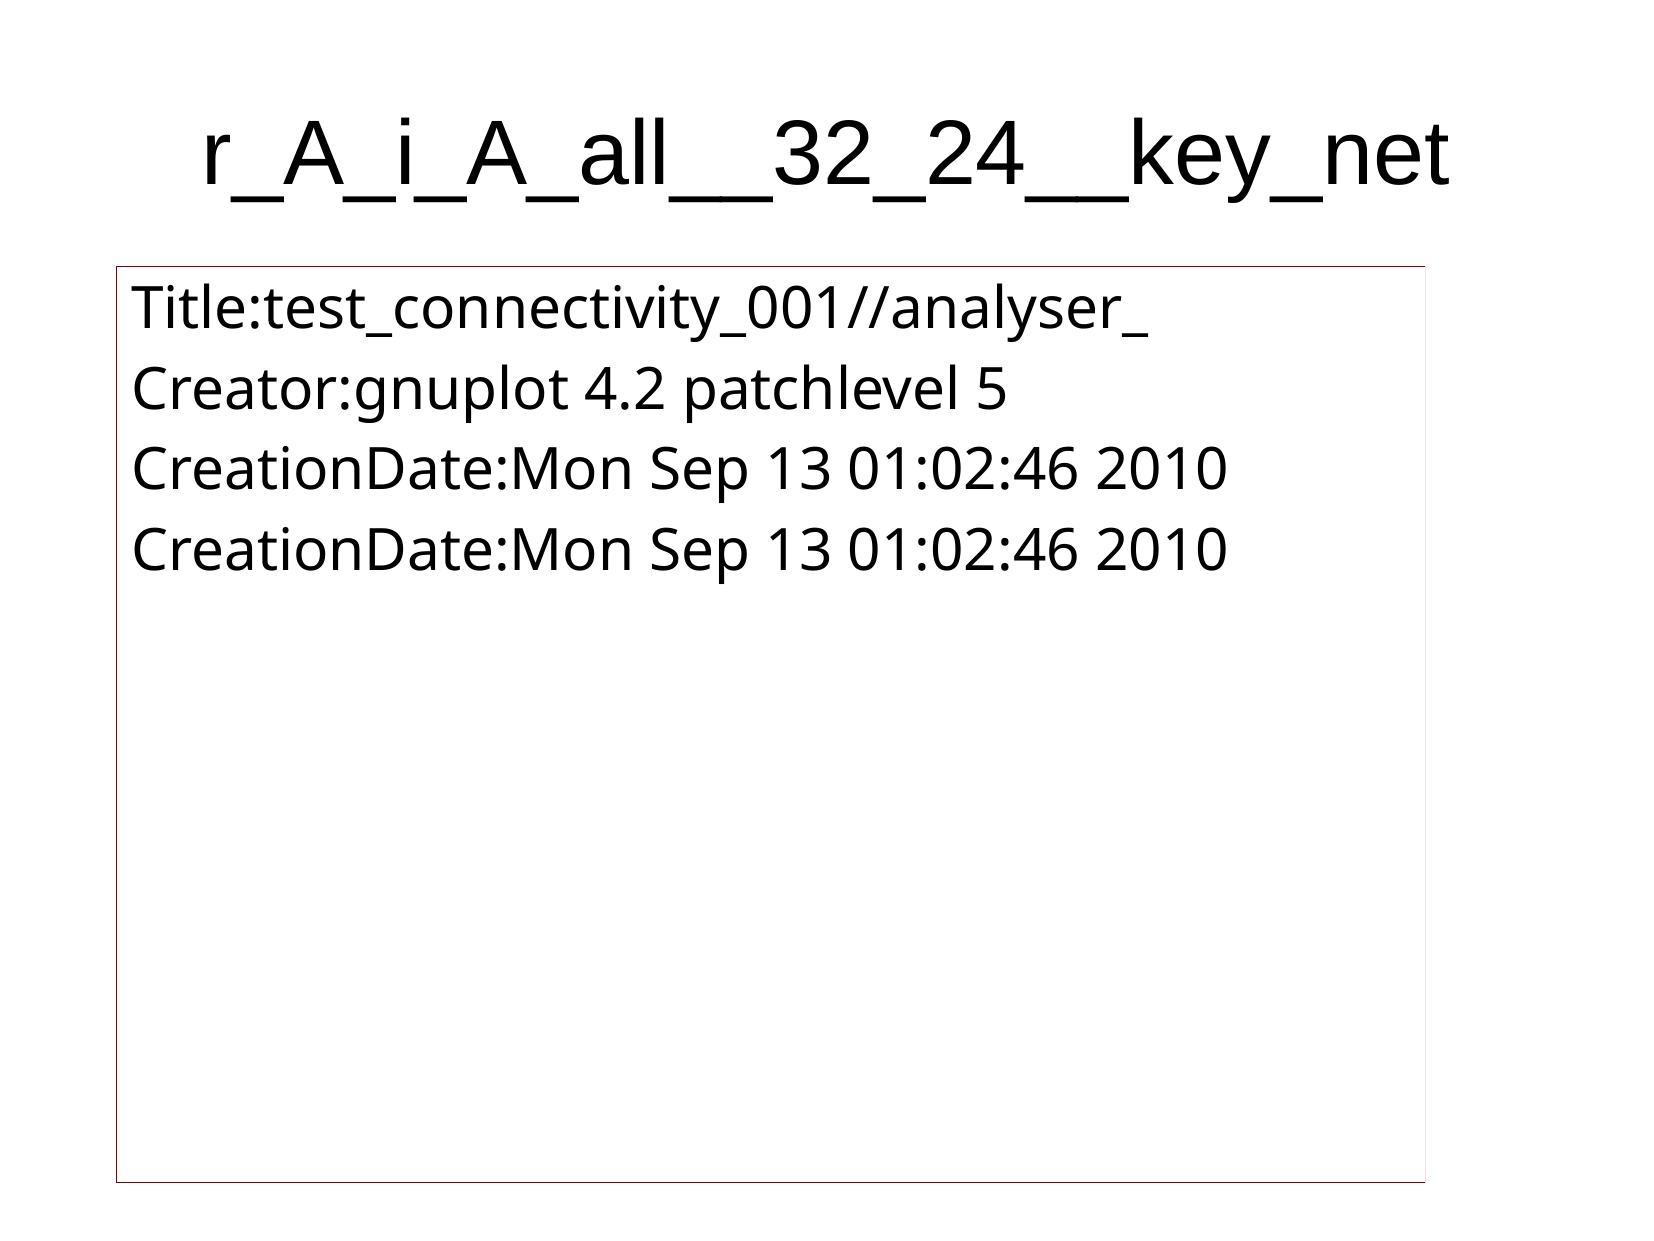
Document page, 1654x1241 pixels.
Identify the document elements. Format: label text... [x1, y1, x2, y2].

title r_A_i_A_all__32_24__key_net [82, 56, 1571, 250]
picture [112, 262, 1426, 1183]
